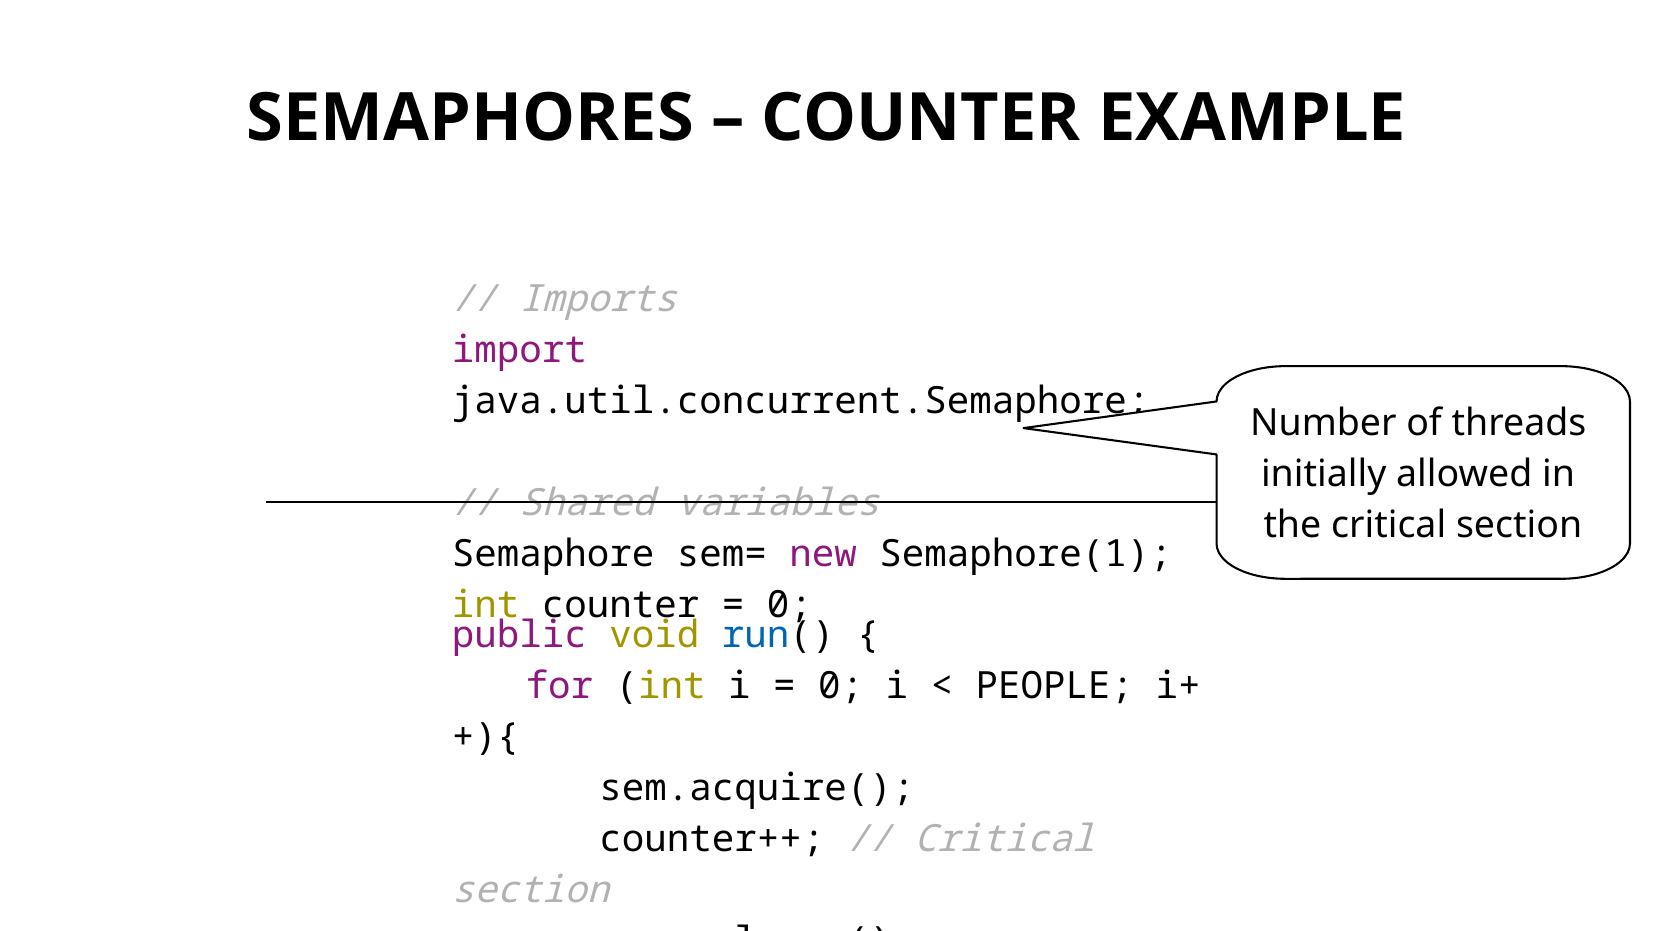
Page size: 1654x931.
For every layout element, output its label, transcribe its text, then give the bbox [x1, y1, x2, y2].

title SEMAPHORES – COUNTER EXAMPLE [82, 36, 1571, 193]
text_box // Imports import java.util.concurrent.Semaphore; // Shared variables Semaphore sem= new Semaphore(1); int counter = 0; [437, 218, 1217, 493]
text_box public void run() { for (int i = 0; i < PEOPLE; i++){ sem.acquire(); counter++; // Critical section sem.release(); } } [437, 555, 1217, 868]
text_box Number of threads initially allowed in the critical section [1023, 366, 1630, 579]
